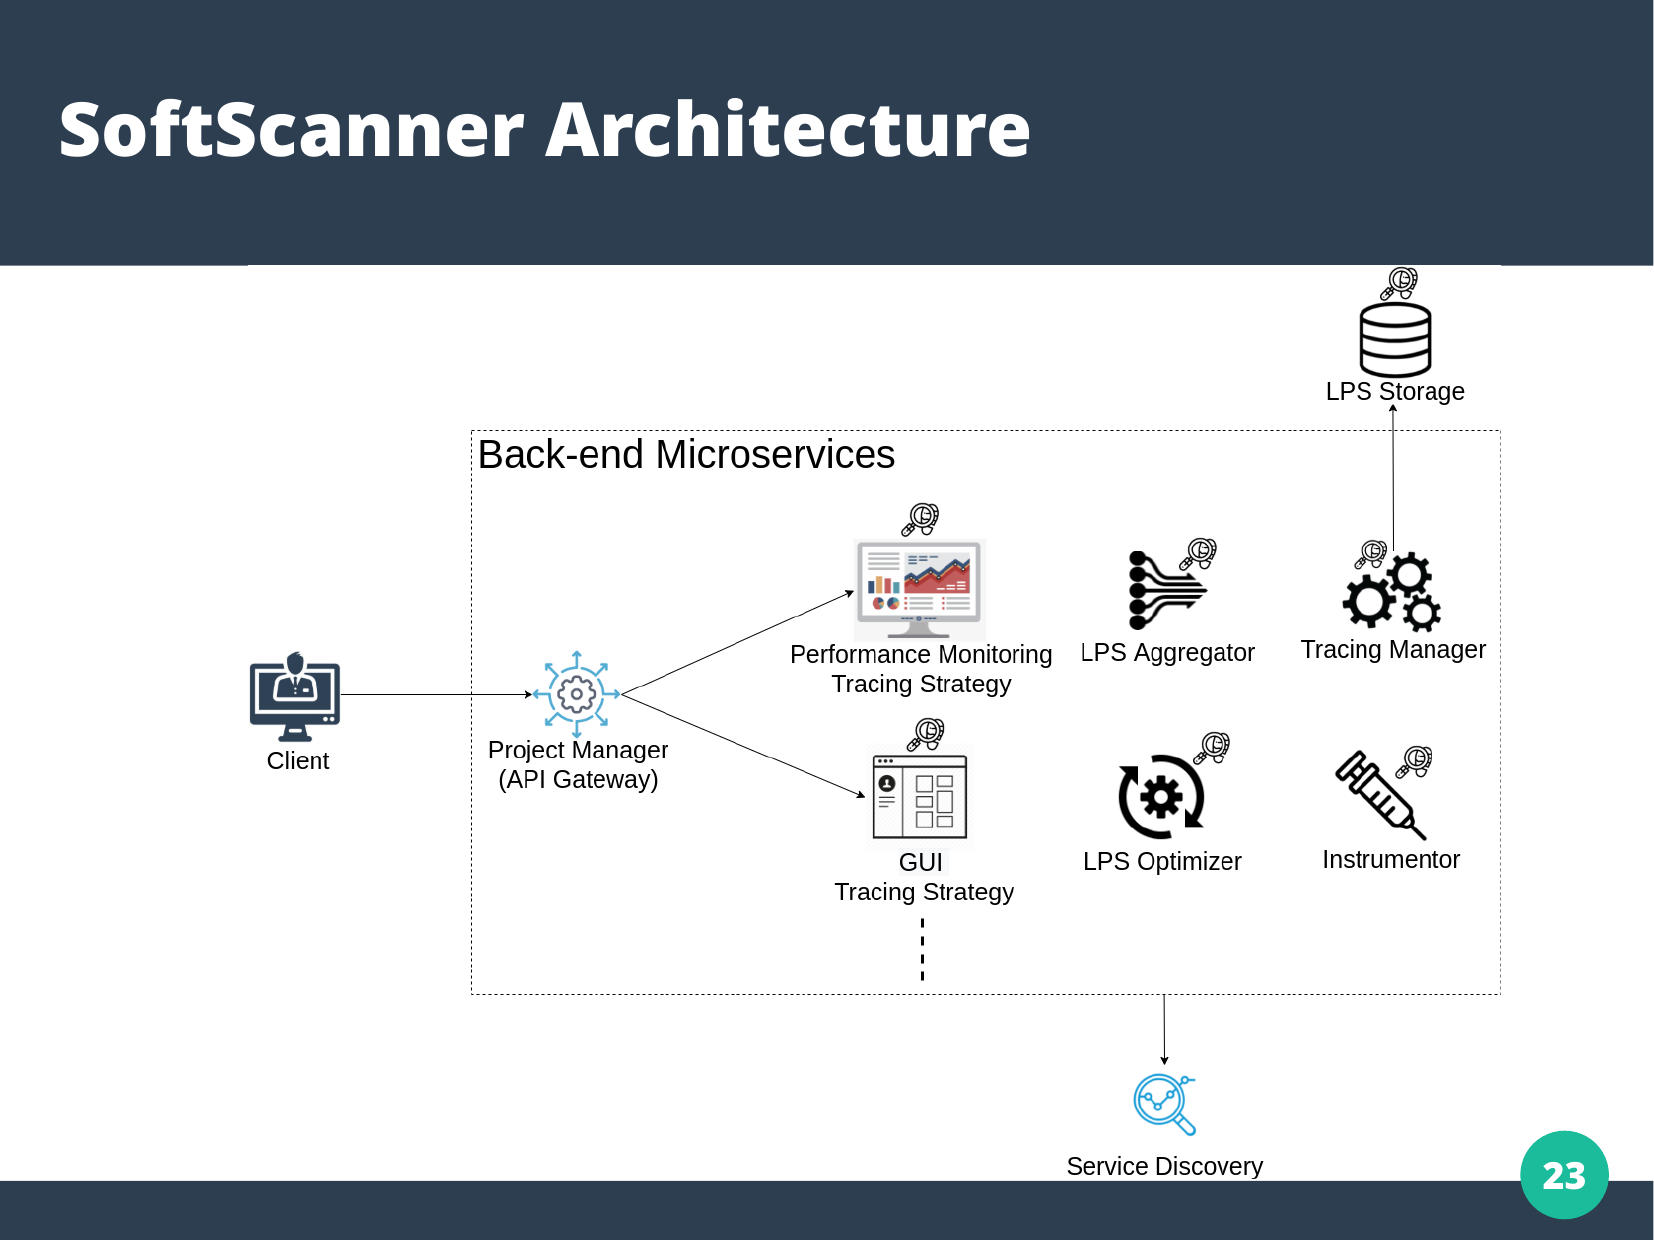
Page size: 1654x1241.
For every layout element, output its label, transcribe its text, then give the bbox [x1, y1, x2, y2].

title SoftScanner Architecture [58, 49, 1595, 207]
picture [248, 265, 1501, 1179]
